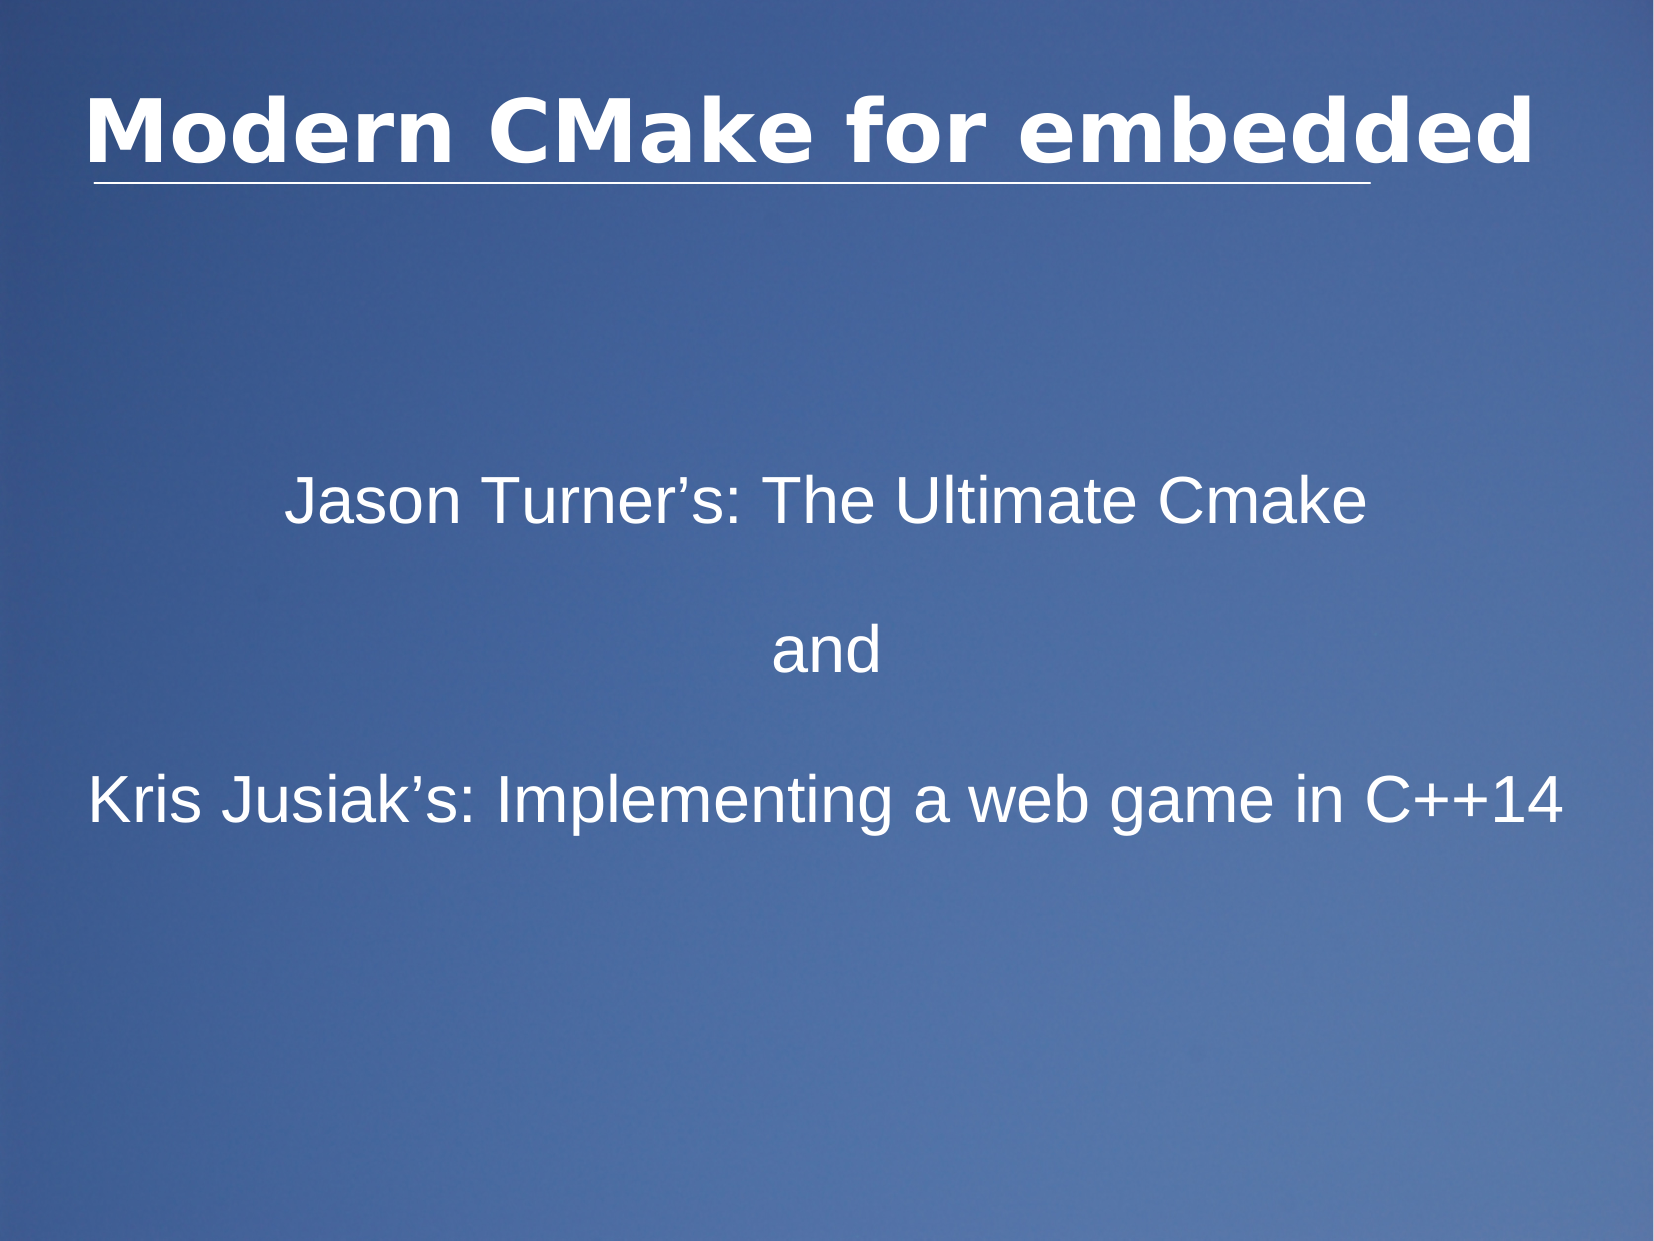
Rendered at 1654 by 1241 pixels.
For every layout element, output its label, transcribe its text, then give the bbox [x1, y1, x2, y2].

title Modern CMake for embedded [82, 29, 1571, 237]
picture [0, 0, 1654, 1241]
subtitle Jason Turner’s: The Ultimate Cmake and Kris Jusiak’s: Implementing a web game in C++14 [82, 290, 1571, 1010]
